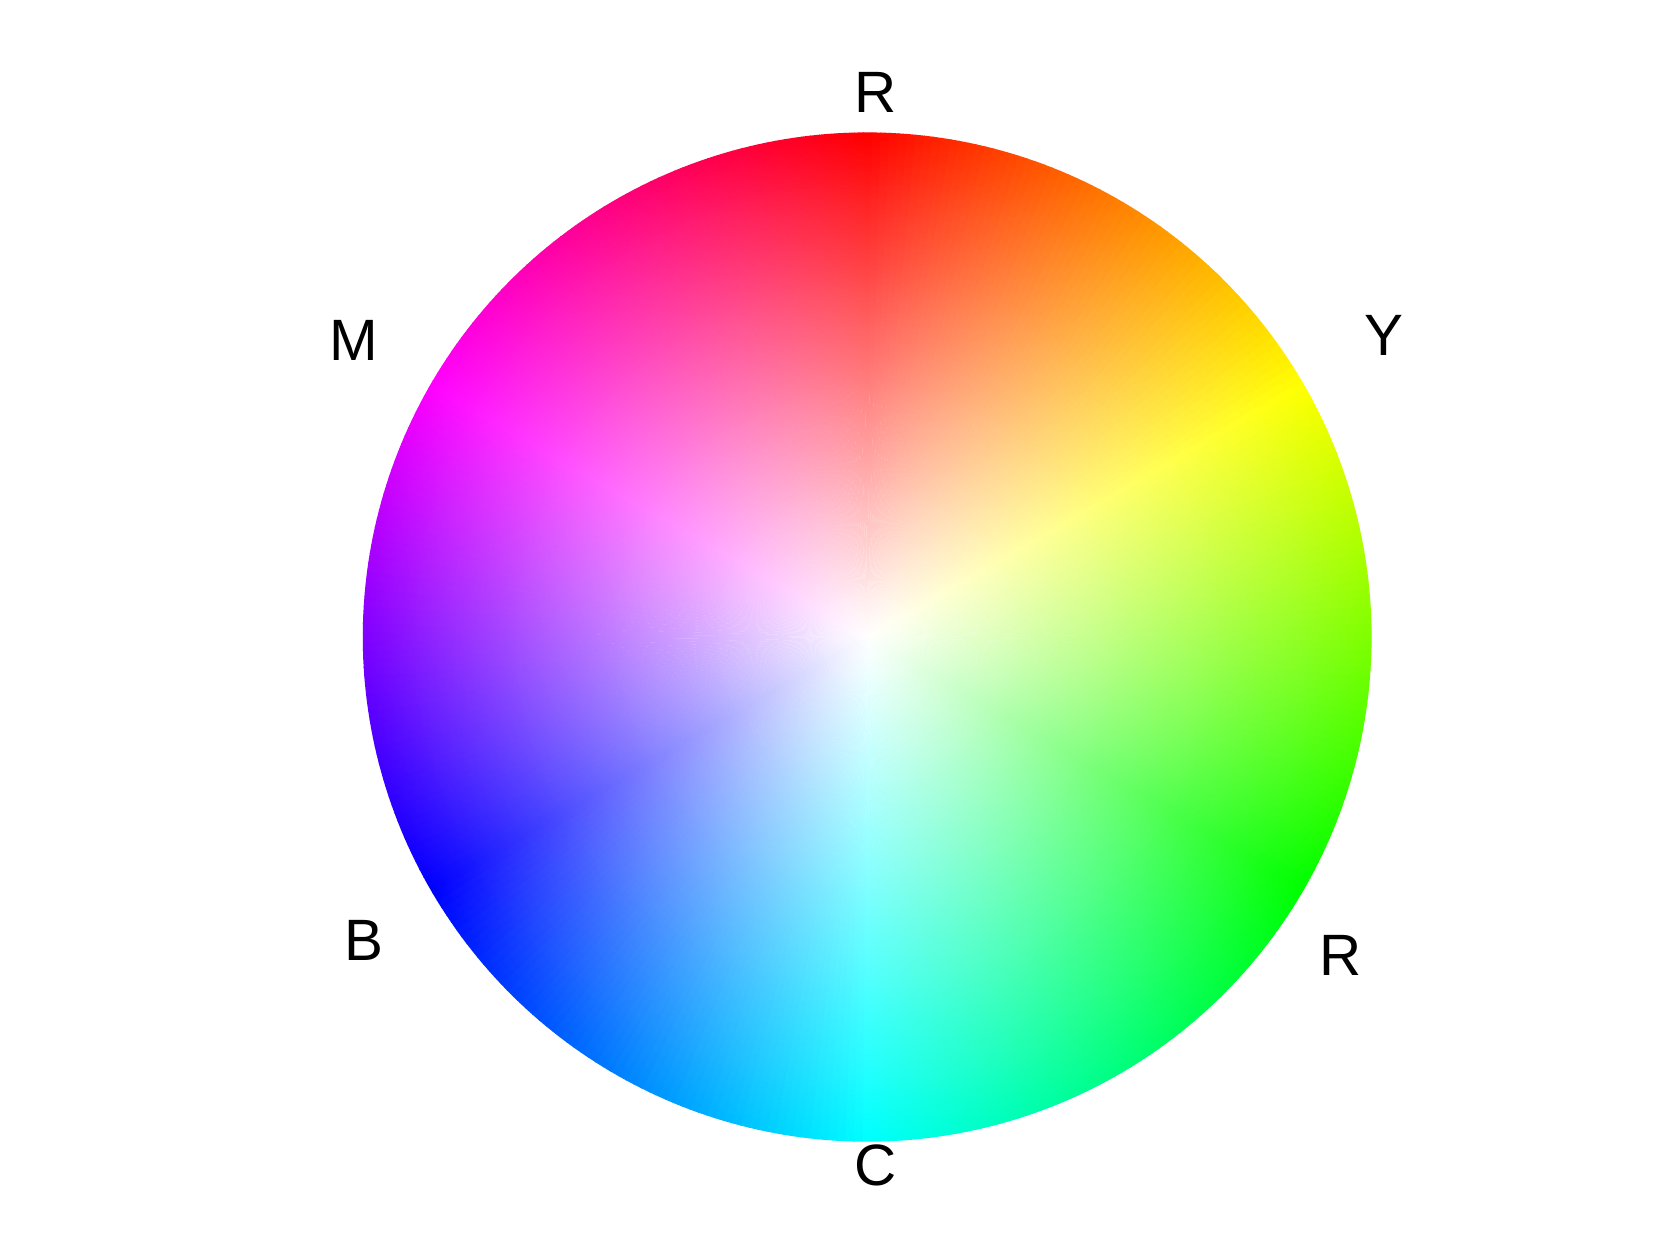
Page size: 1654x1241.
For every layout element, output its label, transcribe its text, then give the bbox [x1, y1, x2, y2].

text_box R [1305, 915, 1396, 995]
text_box Y [1350, 295, 1441, 376]
text_box C [840, 1125, 931, 1237]
text_box M [315, 300, 406, 380]
picture [362, 132, 1372, 1142]
text_box B [330, 900, 421, 980]
text_box R [840, 52, 931, 133]
